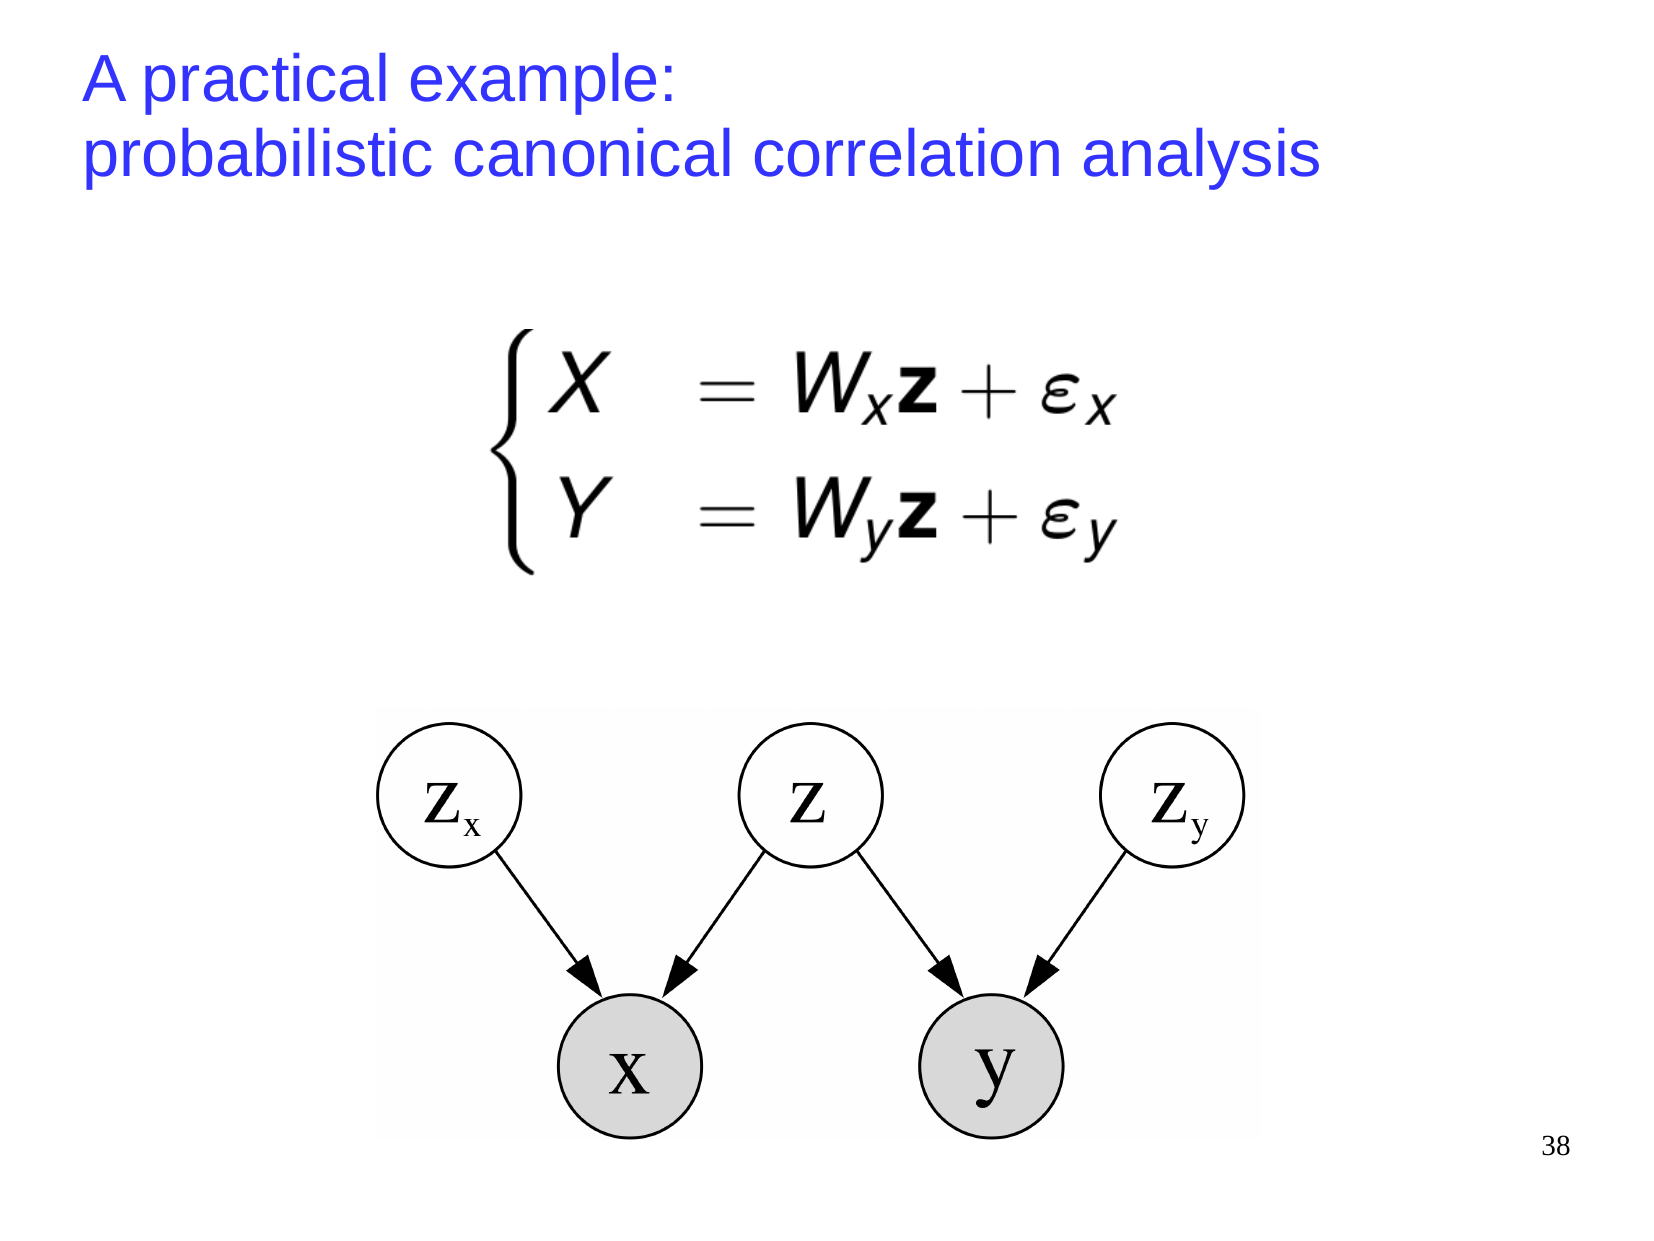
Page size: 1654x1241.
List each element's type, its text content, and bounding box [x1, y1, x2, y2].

picture [375, 707, 1261, 1141]
picture [486, 329, 1156, 586]
title A practical example: probabilistic canonical correlation analysis [82, 40, 1571, 266]
